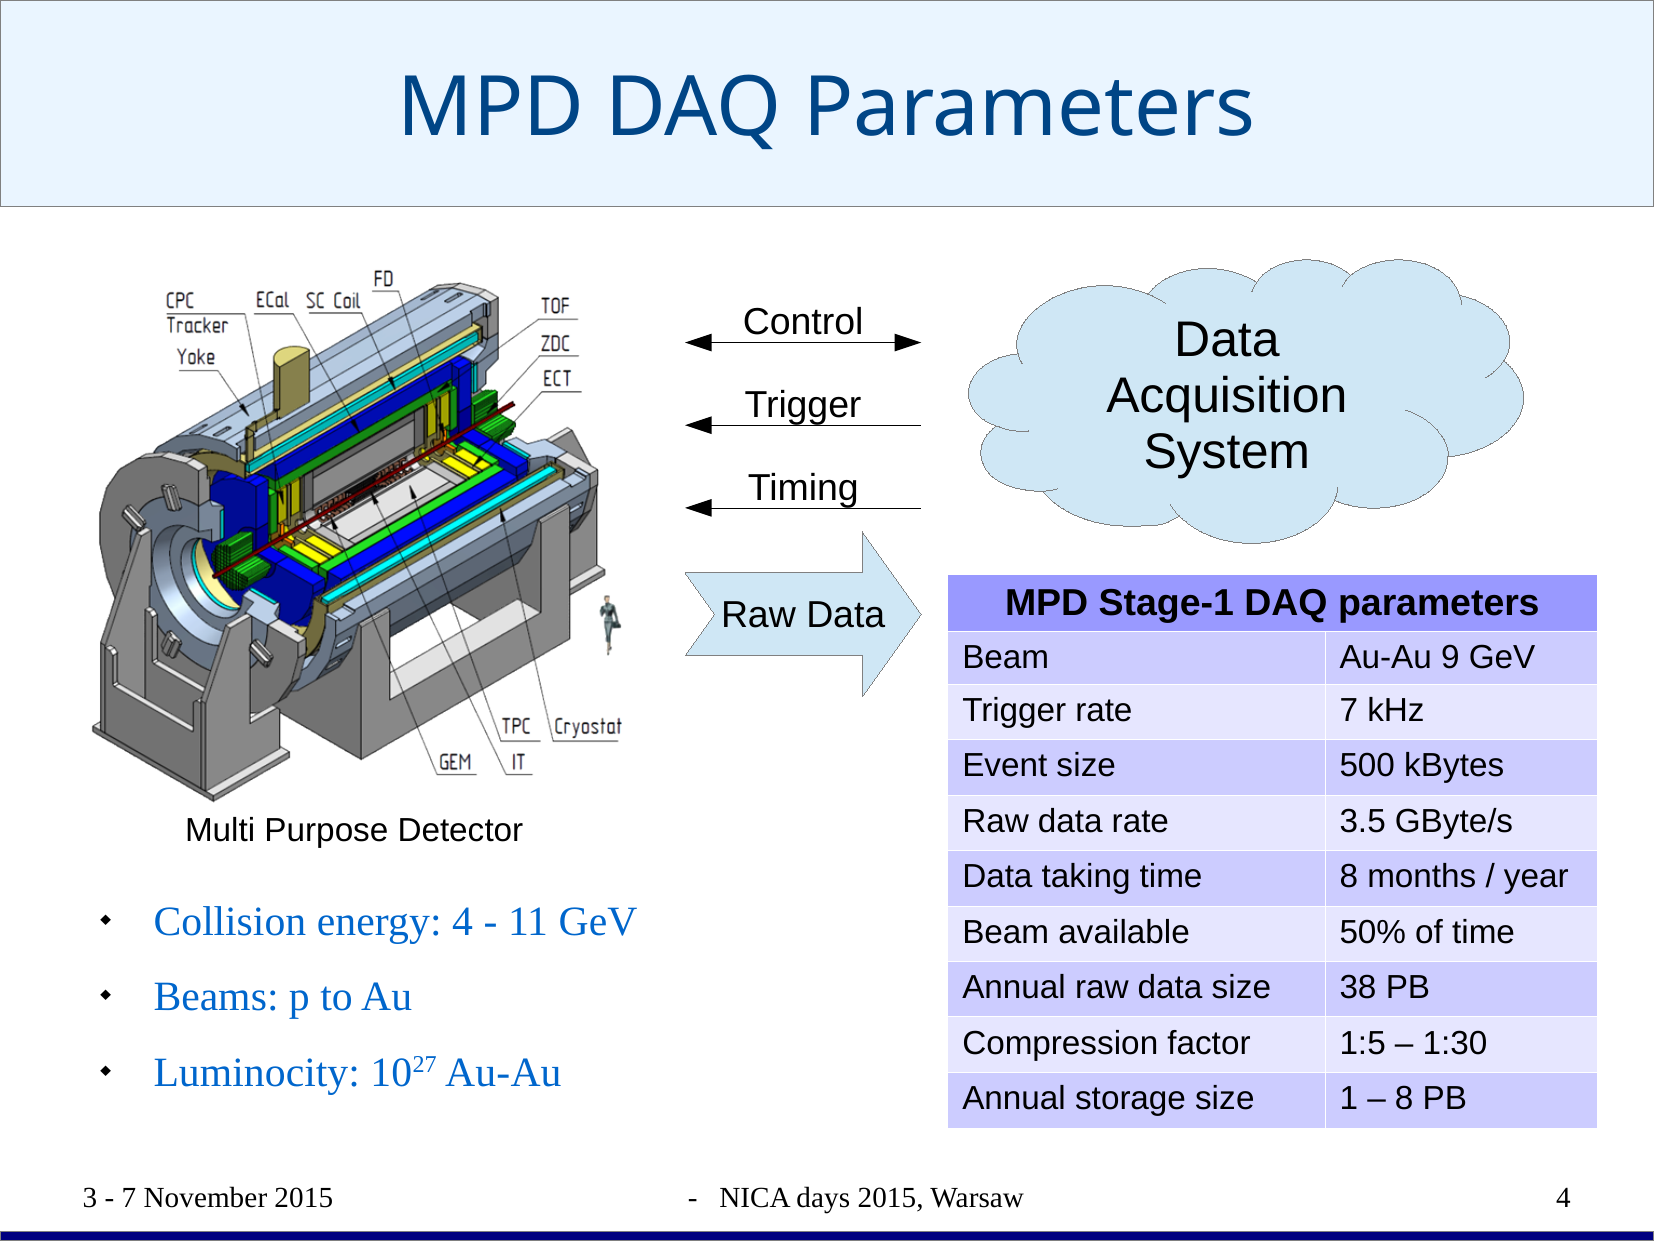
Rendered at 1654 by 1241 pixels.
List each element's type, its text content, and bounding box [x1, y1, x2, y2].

text_box Raw Data [685, 531, 922, 697]
table_cell 8 months / year [1326, 851, 1597, 906]
table_cell Annual raw data size [948, 962, 1325, 1016]
table_cell Event size [948, 740, 1325, 795]
table_cell 1 – 8 PB [1326, 1073, 1597, 1128]
list Collision energy: 4 - 11 GeV Beams: p to Au Luminocity: 1027 Au-Au [82, 897, 809, 1132]
text_box Data Acquisition System [968, 259, 1524, 544]
table_cell Raw data rate [948, 796, 1325, 850]
table_cell 38 PB [1326, 962, 1597, 1016]
table_cell Beam available [948, 907, 1325, 961]
table_cell 50% of time [1326, 907, 1597, 961]
table_cell Beam [948, 632, 1325, 684]
picture [59, 259, 650, 804]
table_cell Compression factor [948, 1017, 1325, 1072]
table_cell 7 kHz [1326, 685, 1597, 739]
table_cell Data taking time [948, 851, 1325, 906]
table_cell 500 kBytes [1326, 740, 1597, 795]
title MPD DAQ Parameters [82, 29, 1571, 178]
table_cell Annual storage size [948, 1073, 1325, 1128]
table_cell 1:5 – 1:30 [1326, 1017, 1597, 1072]
table_header MPD Stage-1 DAQ parameters [948, 575, 1597, 631]
table_cell Trigger rate [948, 685, 1325, 739]
table_cell Au-Au 9 GeV [1326, 632, 1597, 684]
table_cell 3.5 GByte/s [1326, 796, 1597, 850]
